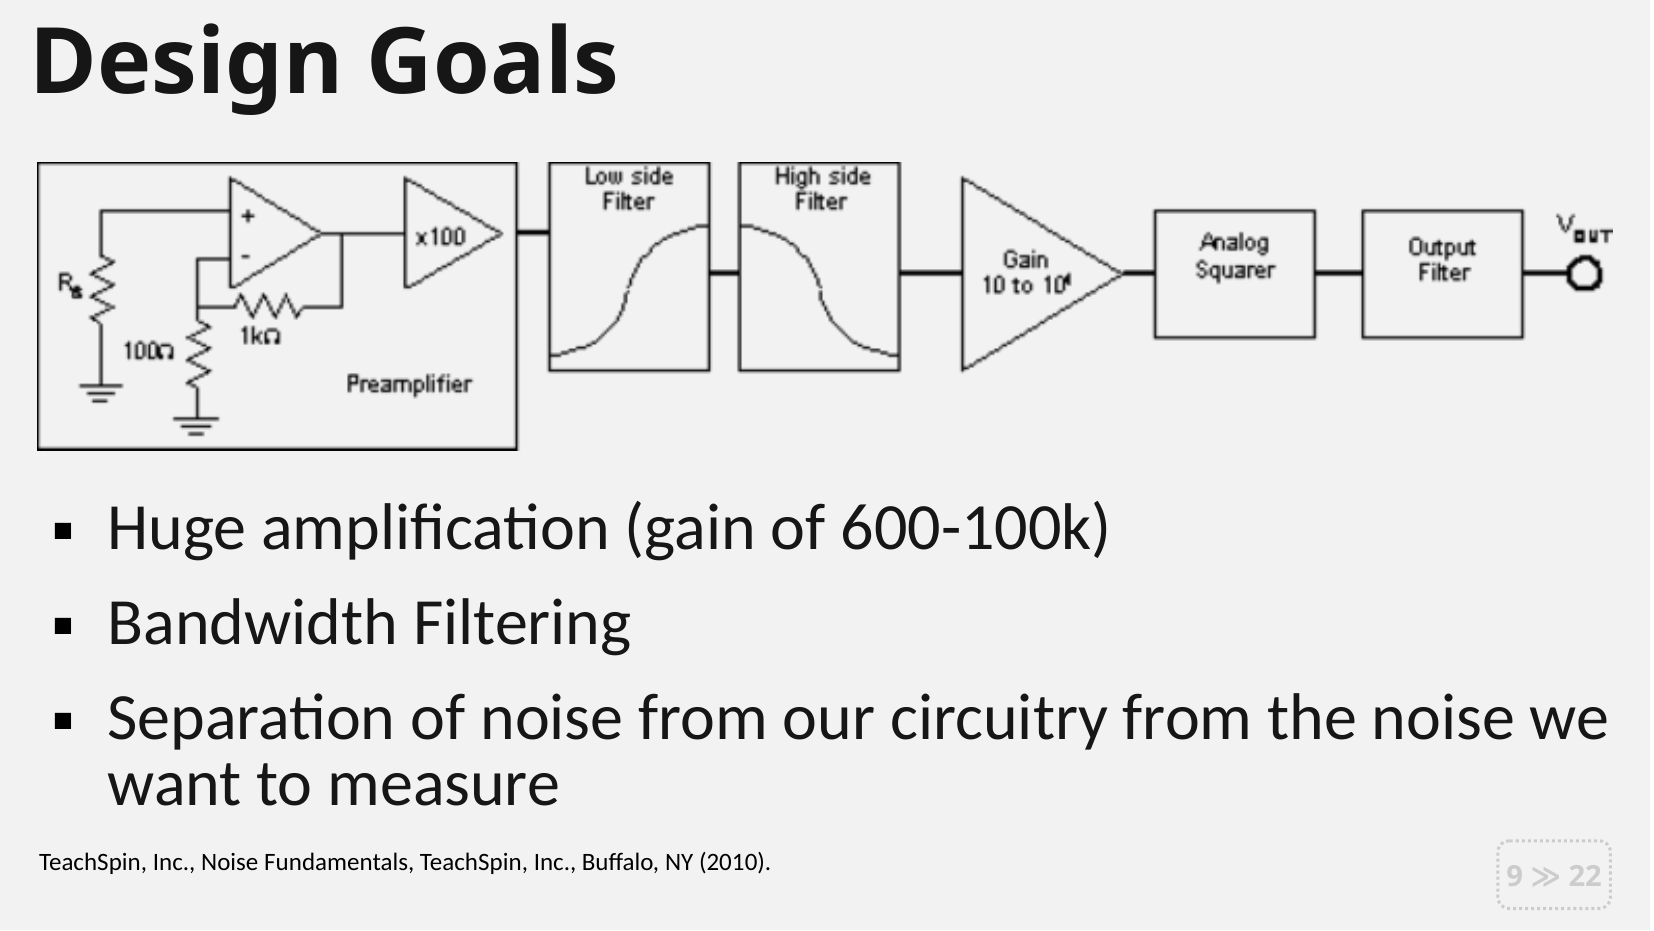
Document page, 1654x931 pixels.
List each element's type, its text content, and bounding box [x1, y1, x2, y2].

list Huge amplification (gain of 600-100k) Bandwidth Filtering Separation of noise from our circuitry from the noise we want to measure [37, 499, 1613, 825]
picture [37, 162, 1613, 451]
title Design Goals [29, 0, 1613, 118]
text_box TeachSpin, Inc., Noise Fundamentals, TeachSpin, Inc., Buffalo, NY (2010). [24, 843, 1627, 903]
